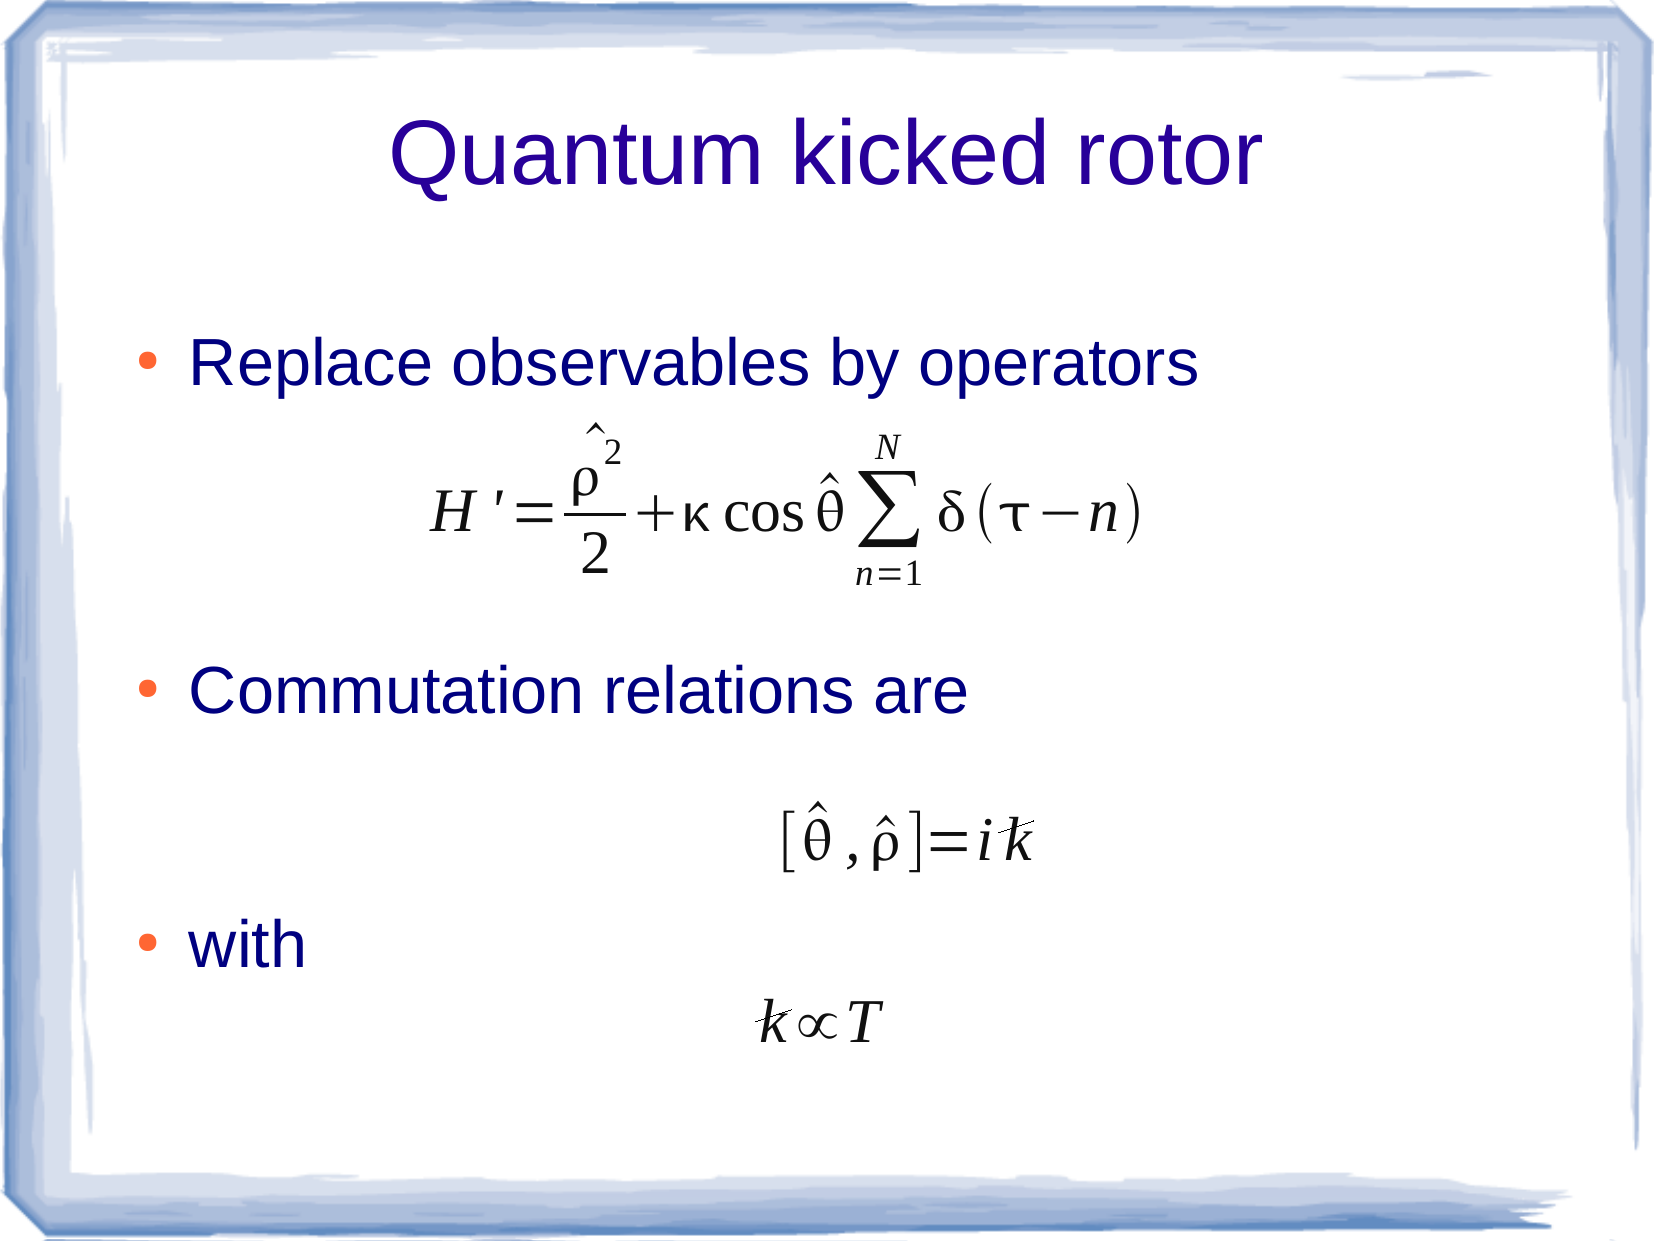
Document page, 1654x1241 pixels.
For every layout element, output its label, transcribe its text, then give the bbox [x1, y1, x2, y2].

chart [750, 986, 887, 1056]
list Replace observables by operators Commutation relations are with [118, 324, 1571, 1144]
title Quantum kicked rotor [82, 49, 1571, 257]
chart [773, 797, 1040, 876]
chart [419, 419, 1150, 594]
picture [0, 0, 1654, 1241]
